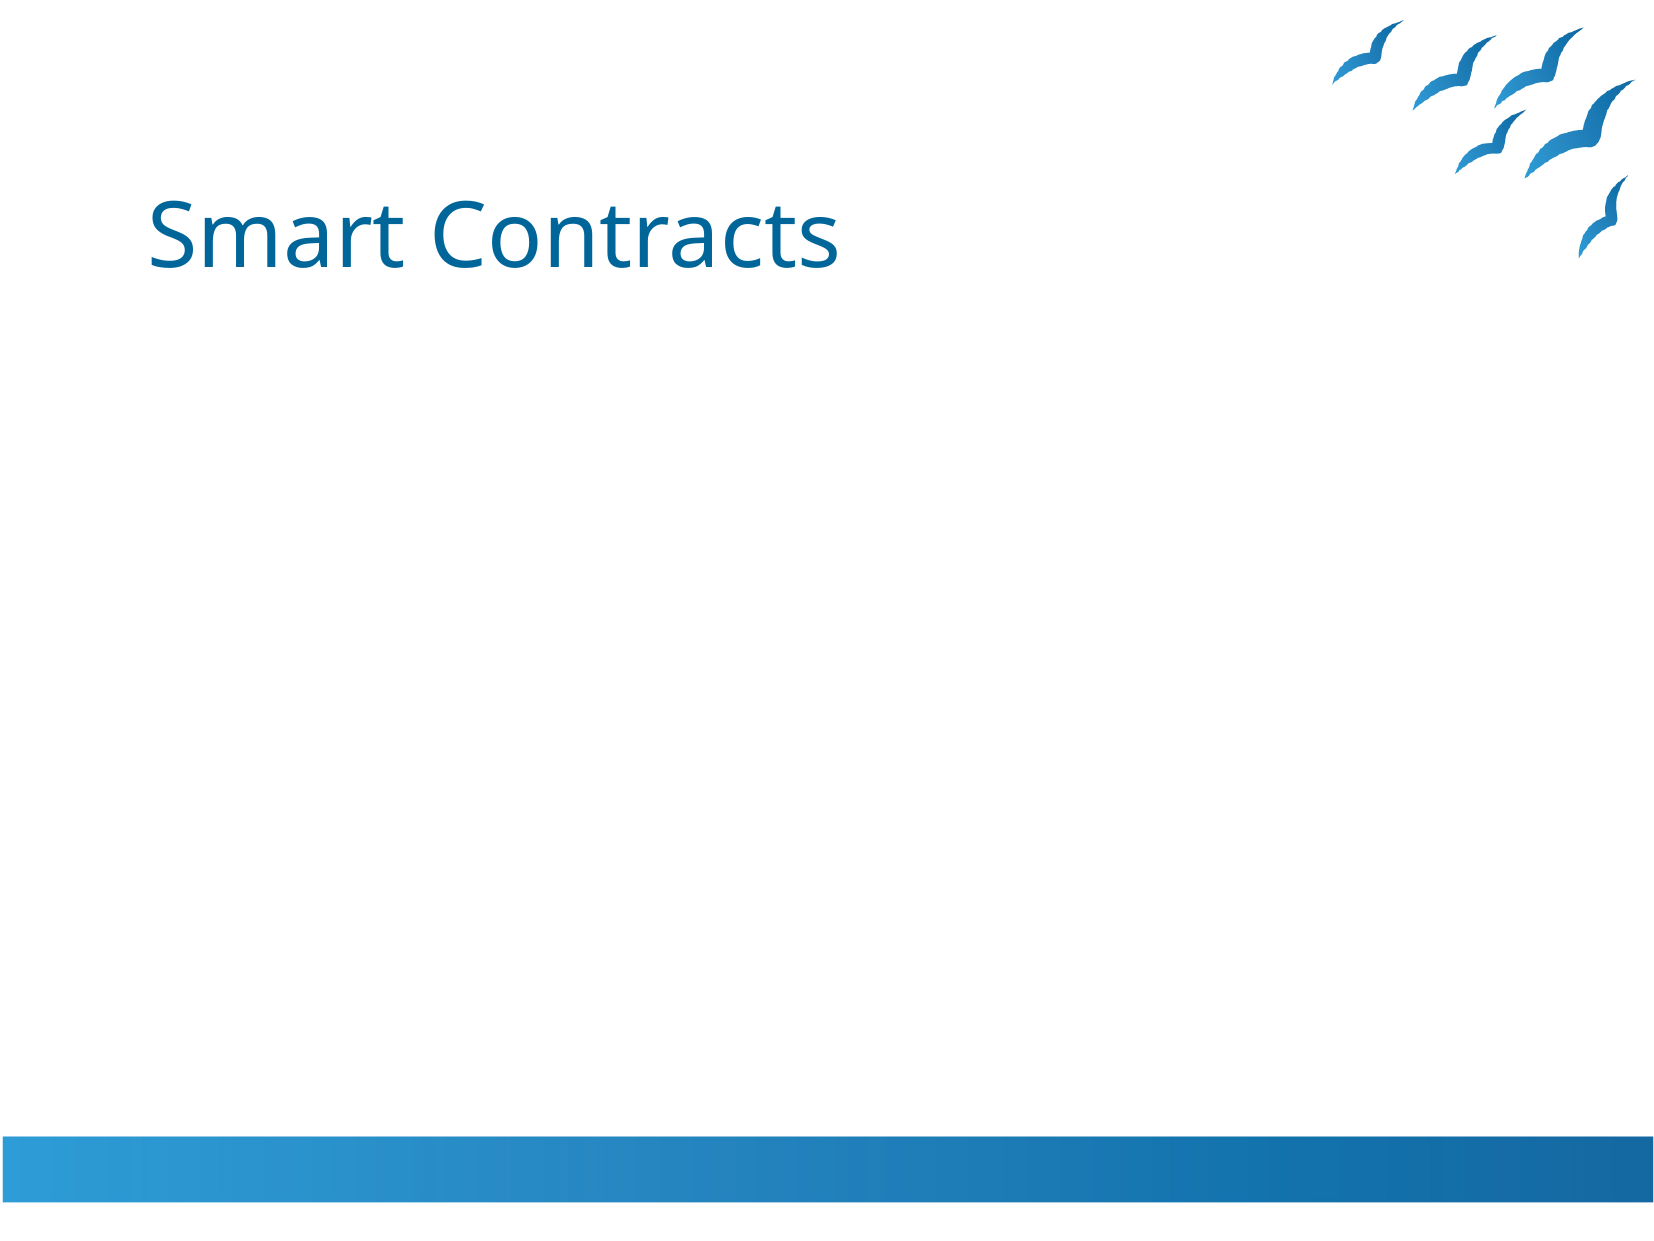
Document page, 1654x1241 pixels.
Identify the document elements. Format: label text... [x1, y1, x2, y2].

title Smart Contracts [147, 177, 1506, 287]
picture [0, 0, 1654, 1241]
